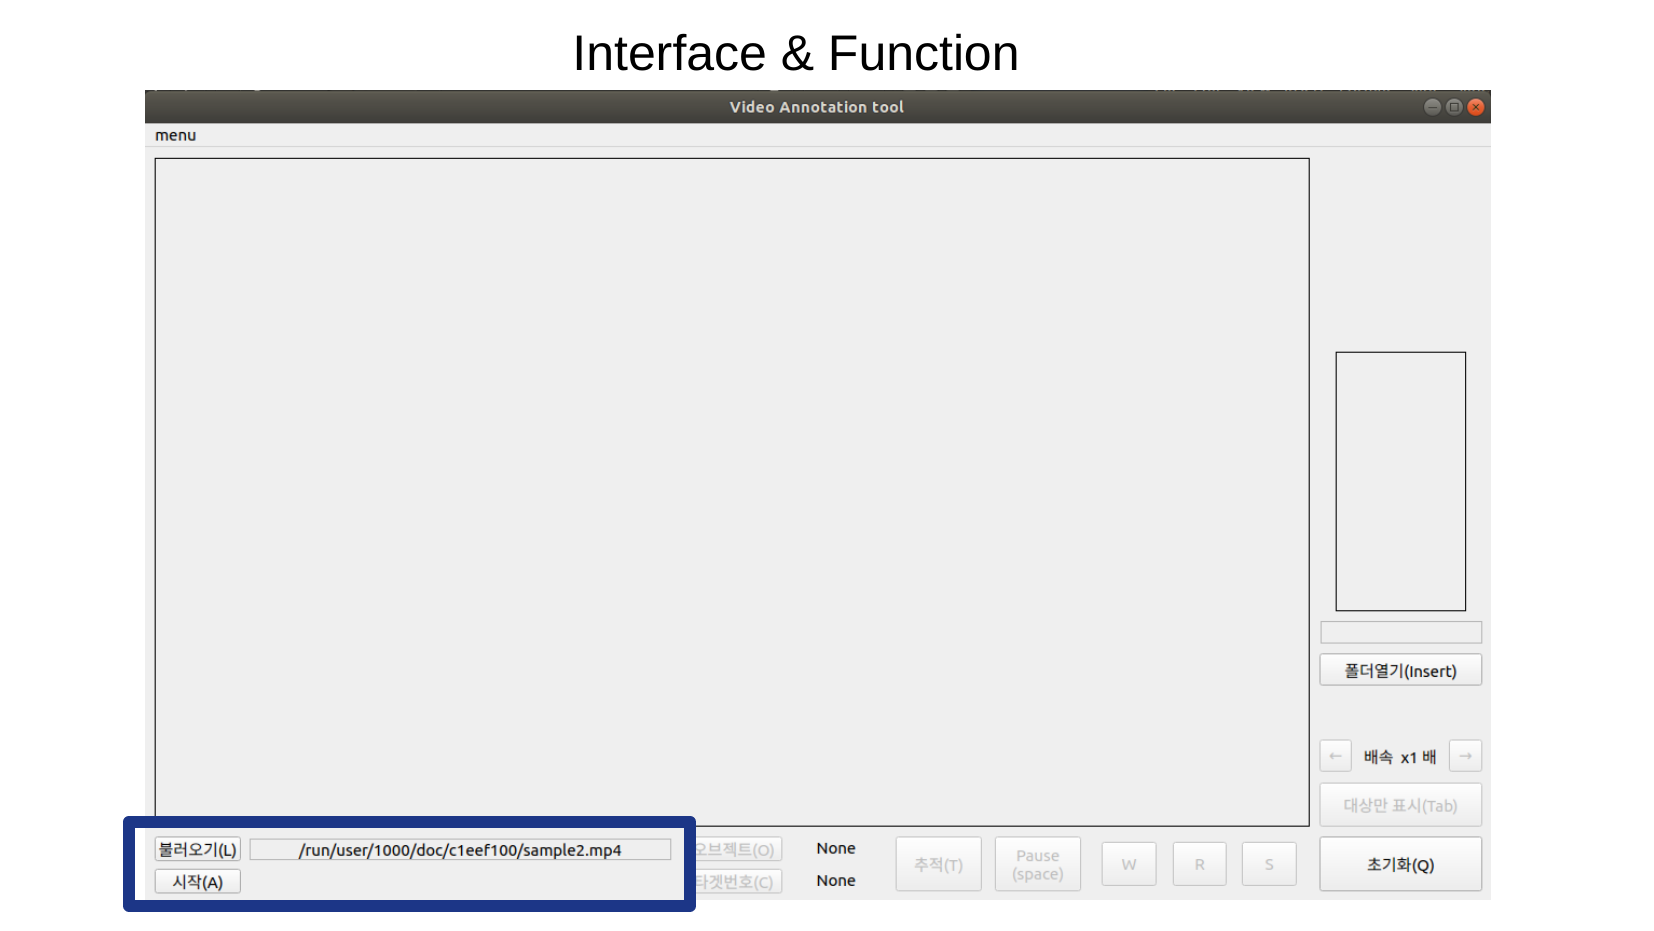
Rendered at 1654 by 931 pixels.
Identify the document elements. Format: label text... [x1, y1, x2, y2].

text_box Interface & Function [557, 17, 1041, 90]
title [82, 37, 557, 193]
picture [145, 828, 684, 900]
picture [145, 90, 1491, 900]
title [1041, 37, 1571, 193]
